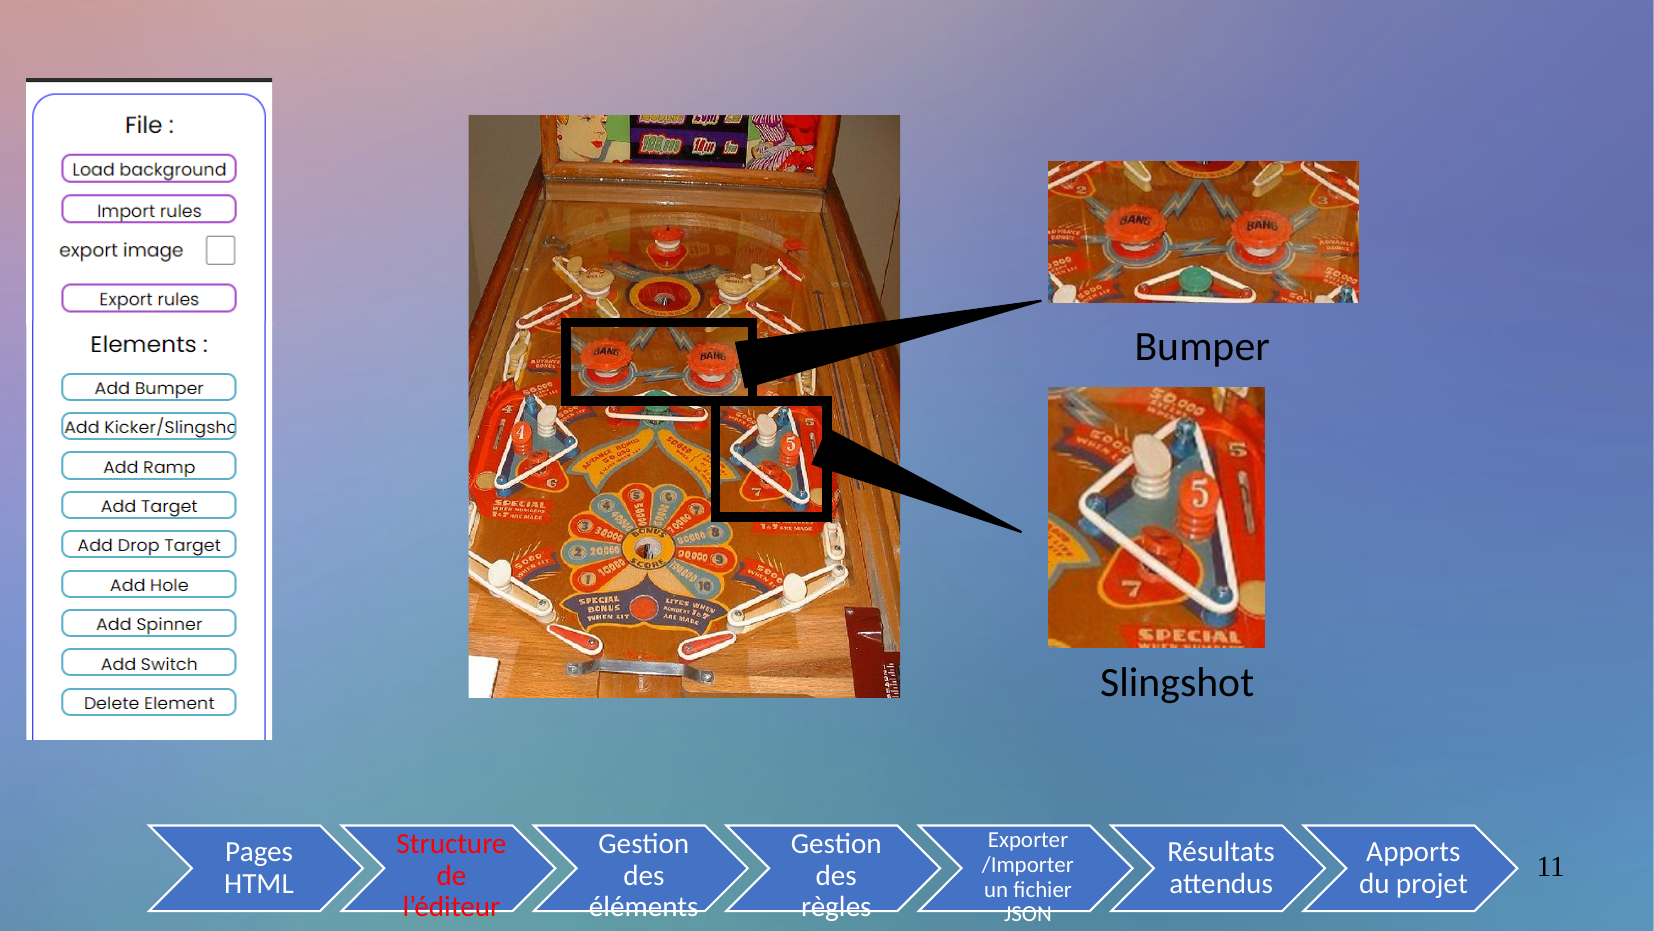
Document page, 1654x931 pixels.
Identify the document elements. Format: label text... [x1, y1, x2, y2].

text_box [812, 428, 1022, 533]
text_box [1536, 847, 1571, 912]
text_box [736, 300, 1042, 388]
text_box Gestion des éléments [533, 825, 748, 912]
text_box Exporter /Importer un fichier JSON [918, 825, 1133, 912]
text_box Apports du projet [1303, 825, 1518, 912]
text_box Résultats attendus [1111, 825, 1326, 912]
text_box Pages HTML [149, 825, 363, 912]
text_box Bumper [1119, 311, 1314, 378]
picture [0, 0, 1654, 931]
text_box Slingshot [1085, 647, 1301, 714]
text_box Structure de l’éditeur [341, 825, 556, 912]
text_box Gestion des règles [726, 825, 941, 912]
